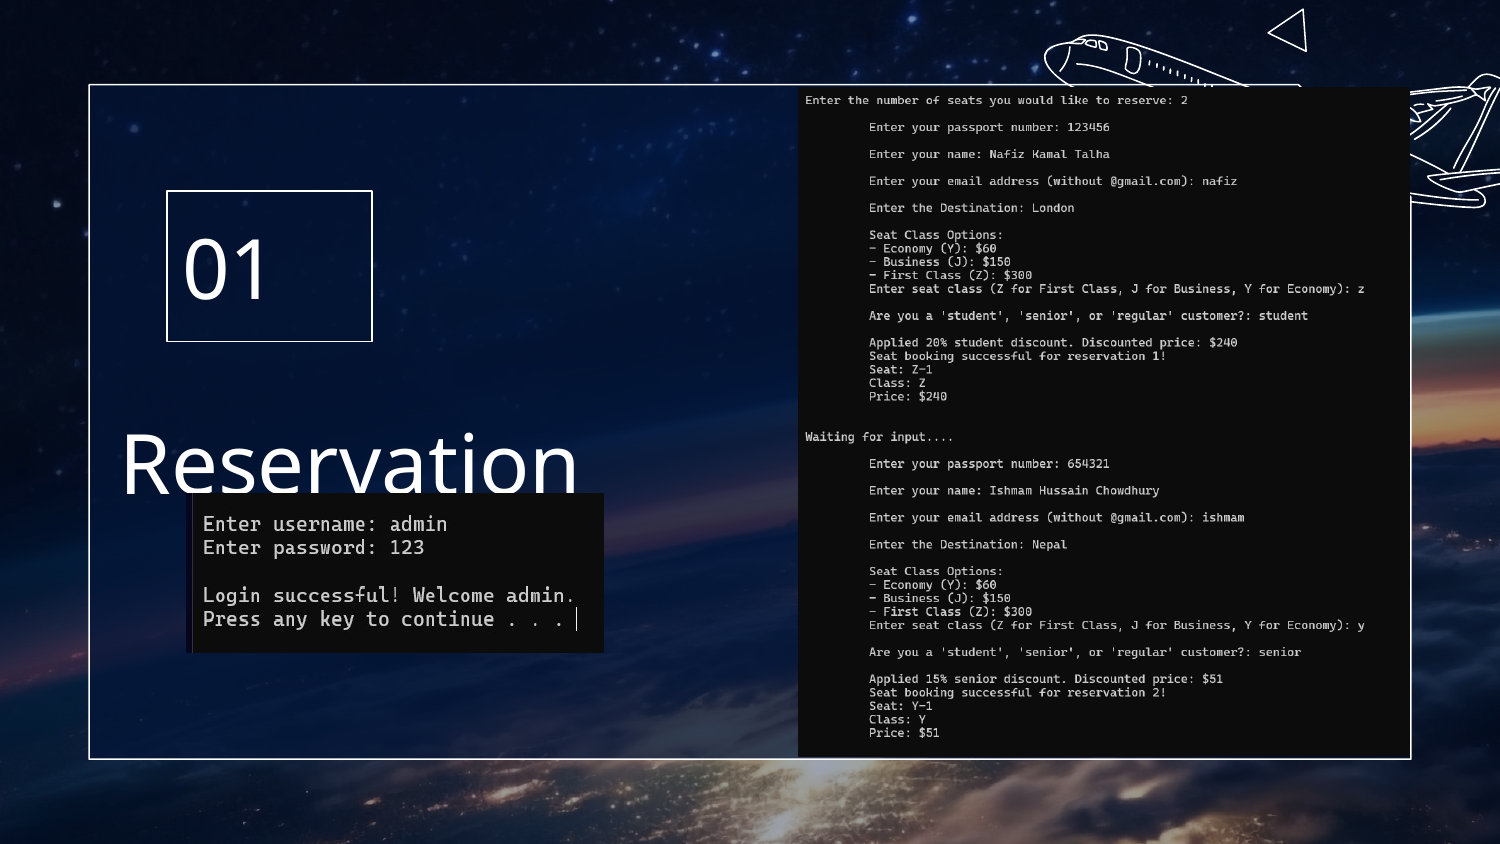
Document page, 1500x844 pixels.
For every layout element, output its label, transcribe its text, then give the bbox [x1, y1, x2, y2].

text_box [1410, 73, 1500, 169]
text_box [1059, 46, 1071, 72]
text_box [1410, 192, 1479, 201]
text_box [1413, 107, 1452, 140]
title Reservation [104, 396, 762, 570]
text_box [1043, 34, 1251, 87]
text_box [1413, 103, 1425, 107]
text_box [1410, 86, 1500, 209]
picture [798, 88, 1410, 758]
picture [186, 493, 604, 653]
text_box [1075, 63, 1155, 87]
title 01 [167, 191, 372, 342]
